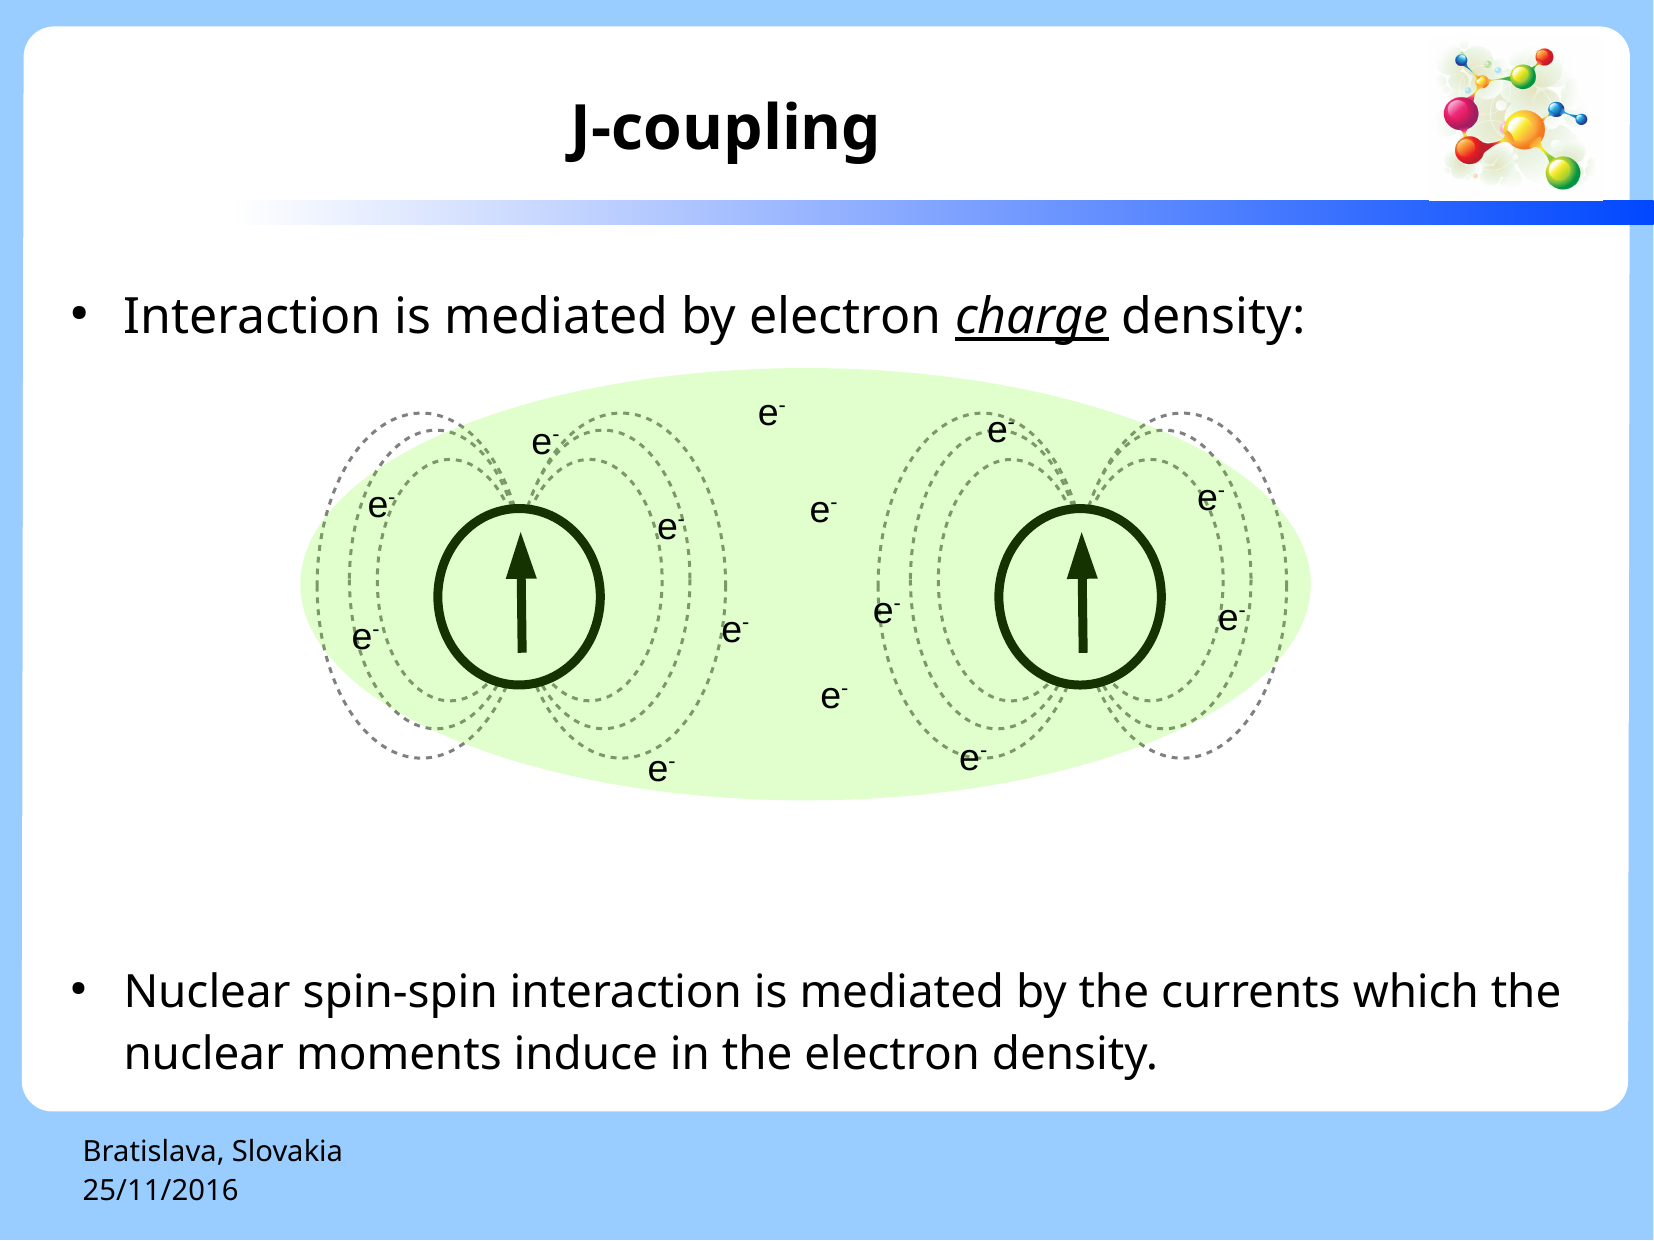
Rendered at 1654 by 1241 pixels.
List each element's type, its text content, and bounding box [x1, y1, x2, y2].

text_box e- [1203, 588, 1287, 647]
text_box e- [858, 581, 942, 640]
text_box e- [743, 383, 827, 442]
picture [1429, 35, 1603, 201]
text_box e- [336, 607, 421, 666]
text_box [300, 368, 1311, 801]
text_box e- [632, 739, 717, 798]
text_box e- [972, 401, 1056, 460]
text_box e- [642, 498, 726, 557]
list Interaction is mediated by electron charge density: Nuclear spin-spin interaction is mediated by the currents which the nuclear moments induce in the electron density. [52, 279, 1594, 1107]
text_box e- [794, 480, 879, 540]
title J-coupling [82, 49, 1371, 201]
text_box e- [805, 666, 889, 725]
text_box e- [516, 413, 601, 472]
text_box e- [352, 475, 437, 534]
text_box e- [944, 728, 1028, 788]
text_box e- [706, 600, 790, 659]
text_box e- [1182, 468, 1266, 527]
